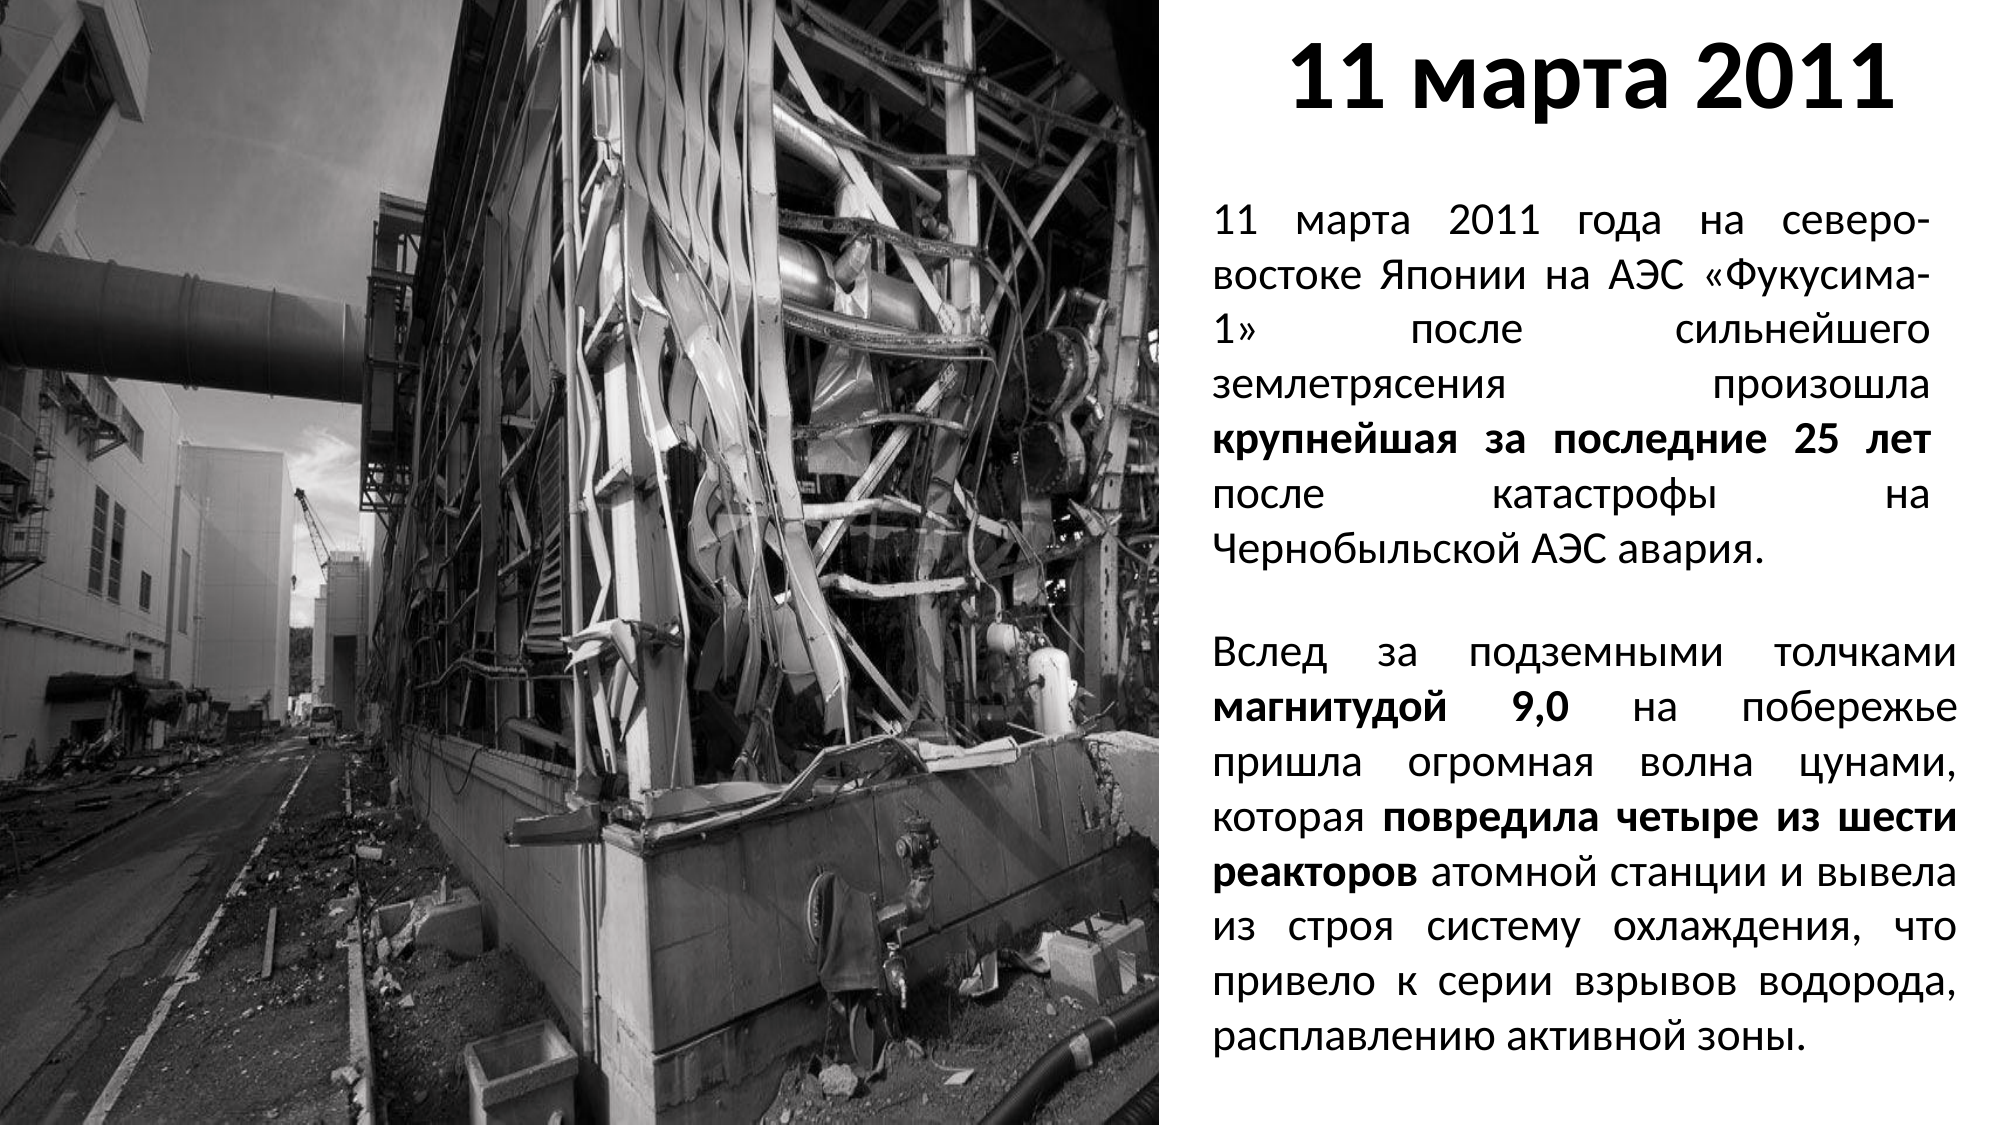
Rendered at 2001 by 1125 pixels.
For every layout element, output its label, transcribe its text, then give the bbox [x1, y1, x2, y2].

title 11 марта 2011 [1270, 0, 1927, 153]
picture [0, 0, 1159, 1125]
text_box 11 марта 2011 года на северо-востоке Японии на АЭС «Фукусима-1» после сильнейшего землетрясения произошла крупнейшая за последние 25 лет после катастрофы на Чернобыльской АЭС авария. [1197, 180, 1947, 581]
text_box Вслед за подземными толчками магнитудой 9,0 на побережье пришла огромная волна цунами, которая повредила четыре из шести реакторов атомной станции и вывела из строя систему охлаждения, что привело к серии взрывов водорода, расплавлению активной зоны. [1197, 612, 1974, 1068]
